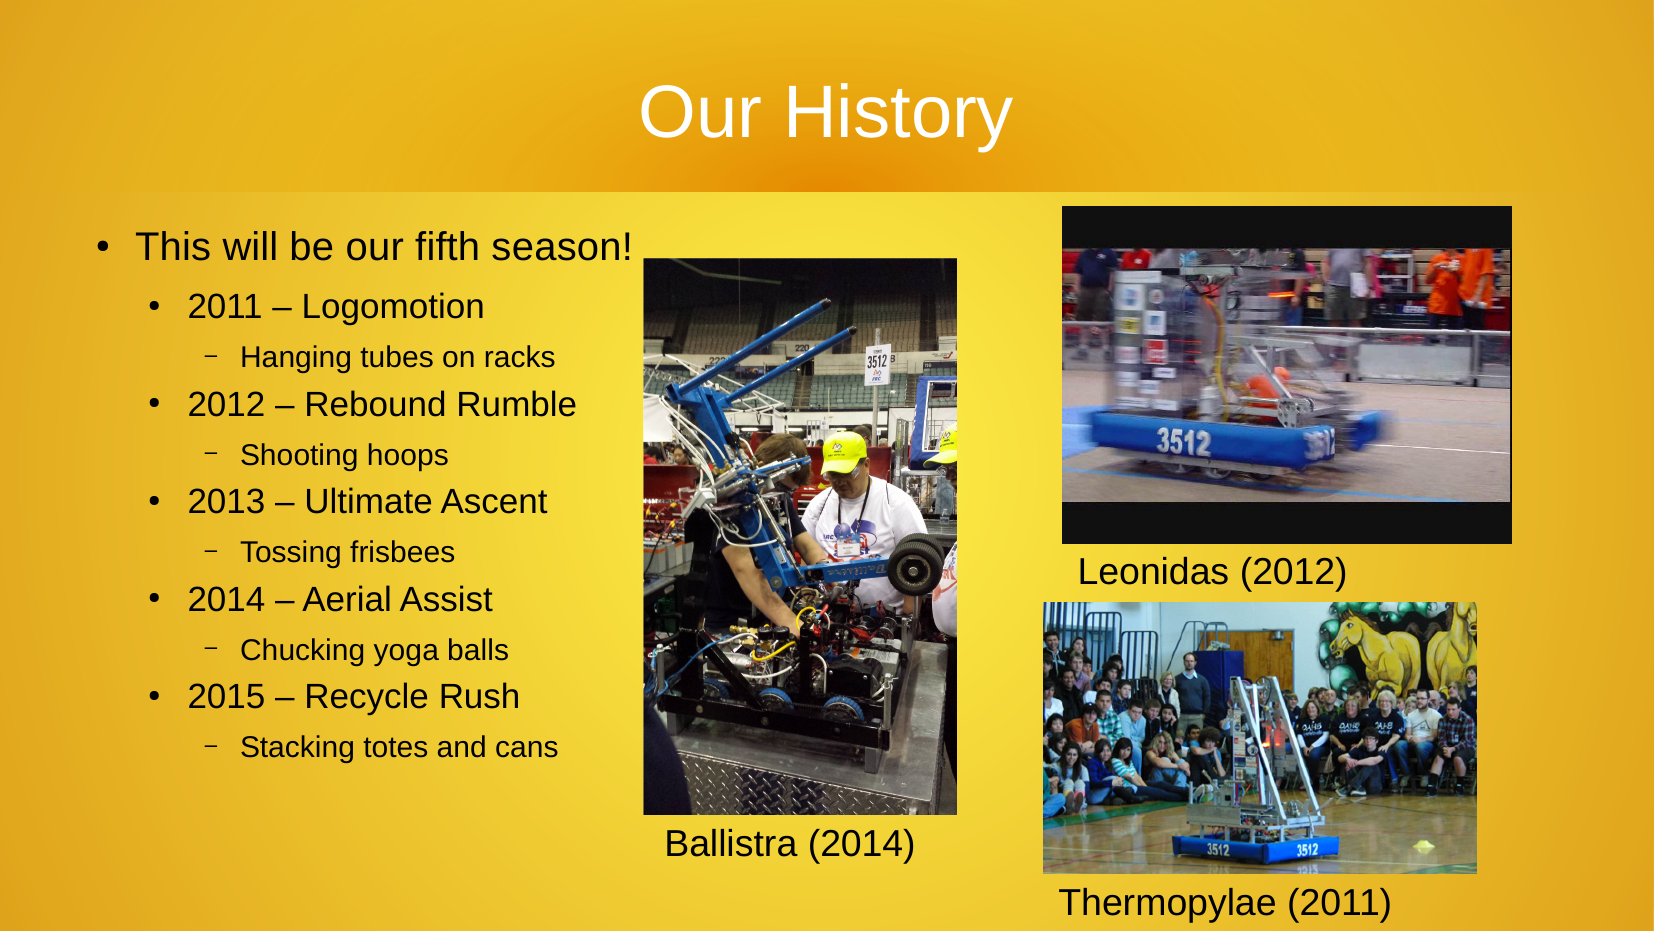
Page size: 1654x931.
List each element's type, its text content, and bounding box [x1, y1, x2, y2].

text_box Ballistra (2014) [649, 814, 934, 872]
picture [1043, 602, 1477, 874]
text_box Leonidas (2012) [1062, 543, 1418, 601]
title Our History [82, 35, 1571, 189]
text_box Thermopylae (2011) [1043, 874, 1536, 931]
list This will be our fifth season! 2011 – Logomotion Hanging tubes on racks 2012 – Rebound Rumble Shooting hoops 2013 – Ultimate Ascent Tossing frisbees 2014 – Aerial Assist Chucking yoga balls 2015 – Recycle Rush Stacking totes and cans [82, 224, 1571, 764]
picture [643, 258, 957, 815]
picture [1062, 206, 1512, 544]
